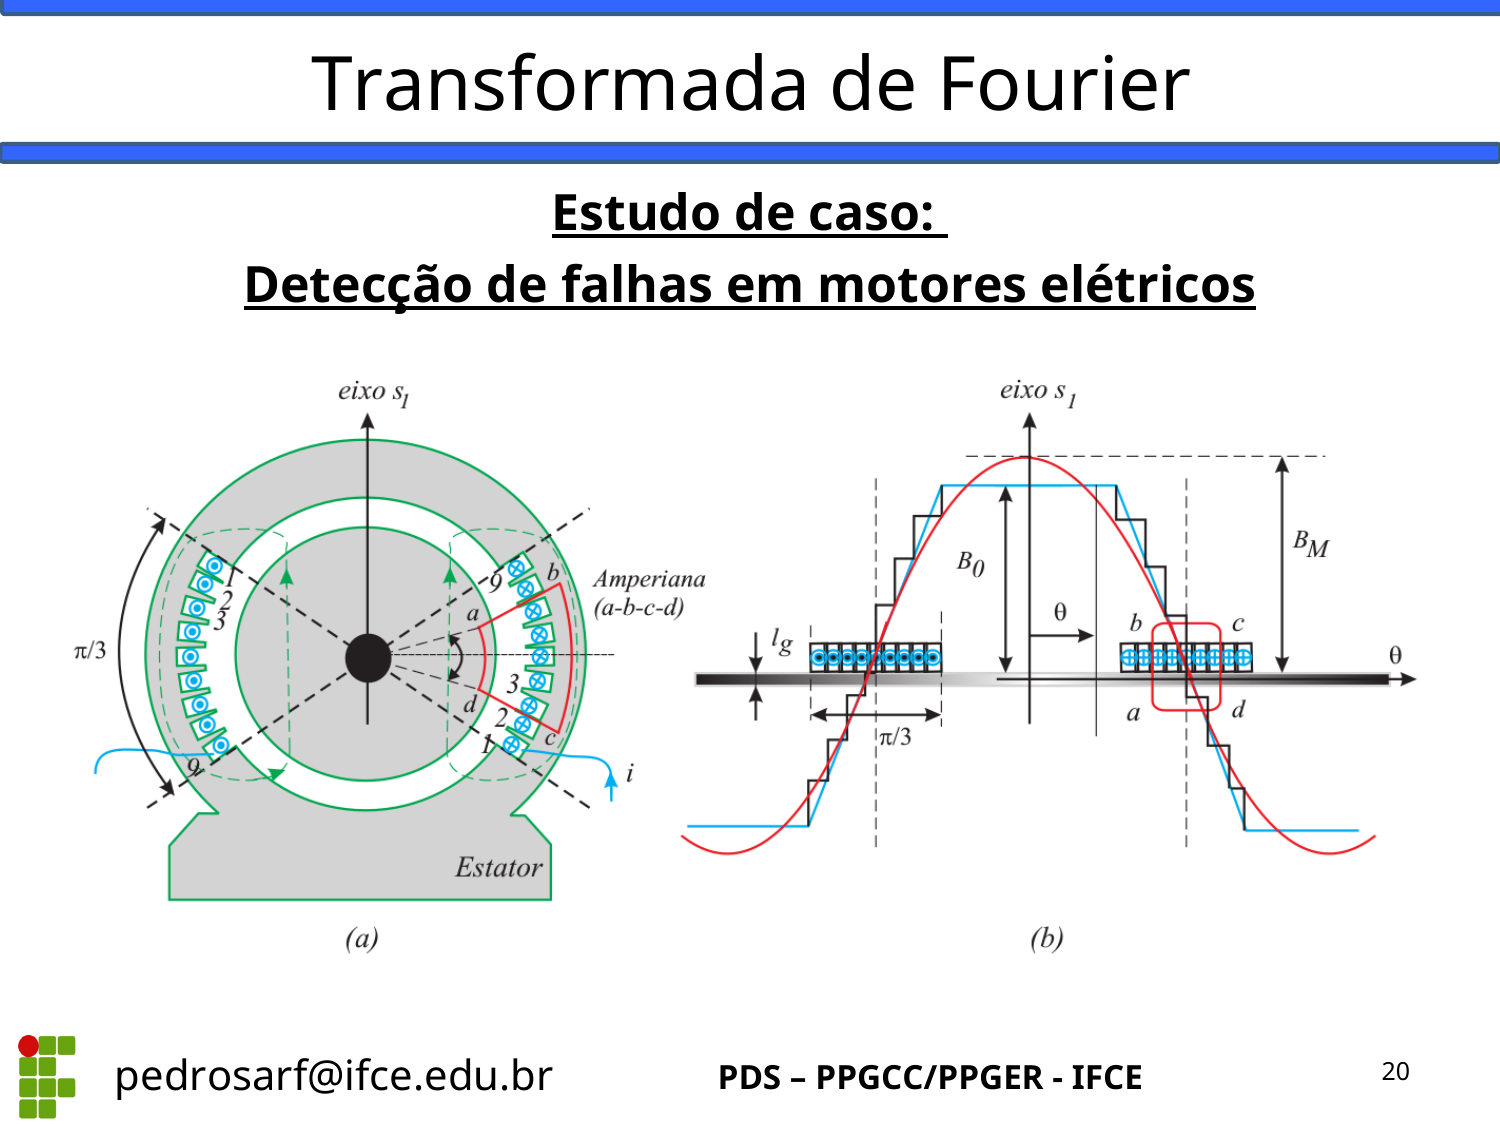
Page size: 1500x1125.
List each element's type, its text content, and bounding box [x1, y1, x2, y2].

picture [23, 342, 1448, 983]
text_box <número> [1074, 1042, 1426, 1103]
picture [17, 1034, 77, 1120]
text_box Transformada de Fourier [76, 26, 1427, 134]
text_box Estudo de caso: Detecção de falhas em motores elétricos [0, 172, 1500, 1024]
